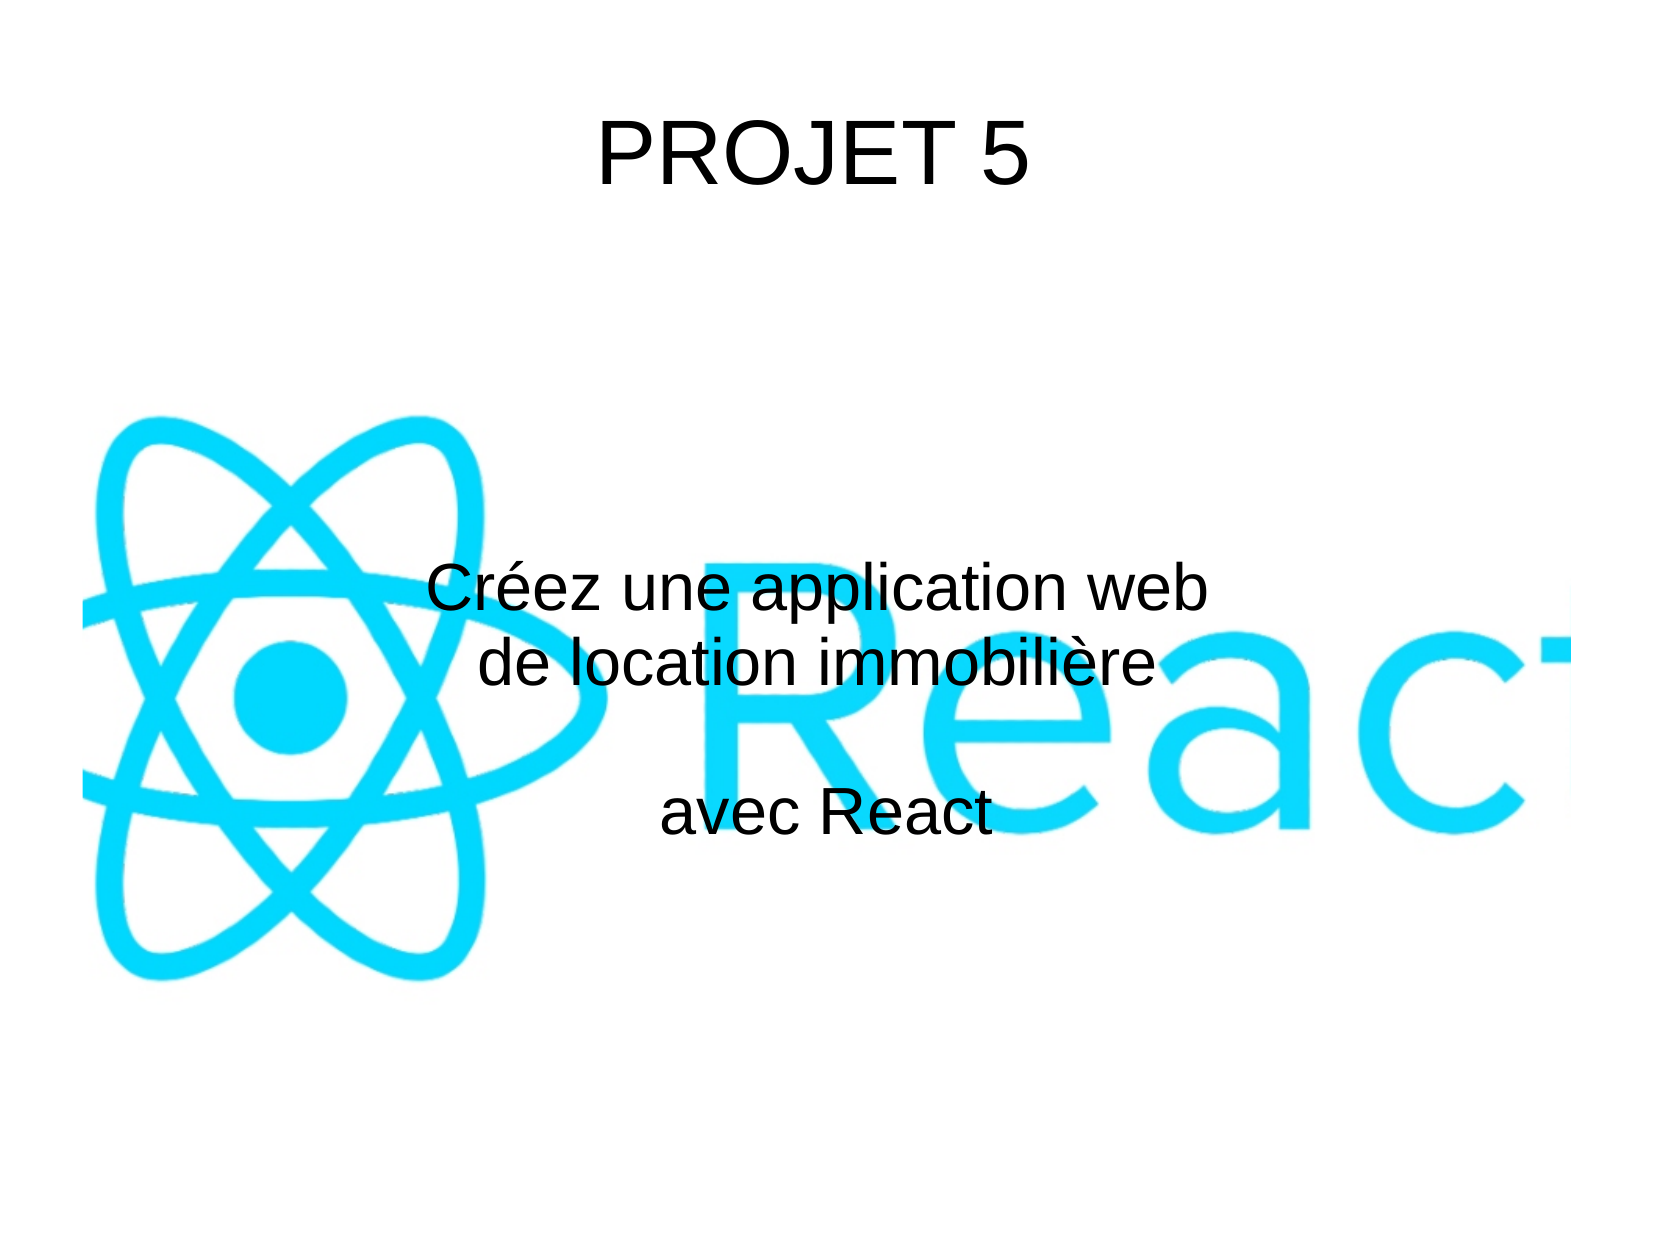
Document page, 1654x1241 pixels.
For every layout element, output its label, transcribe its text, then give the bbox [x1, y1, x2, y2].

subtitle Créez une application web de location immobilière avec React [82, 290, 1571, 1109]
title PROJET 5 [82, 49, 1571, 257]
